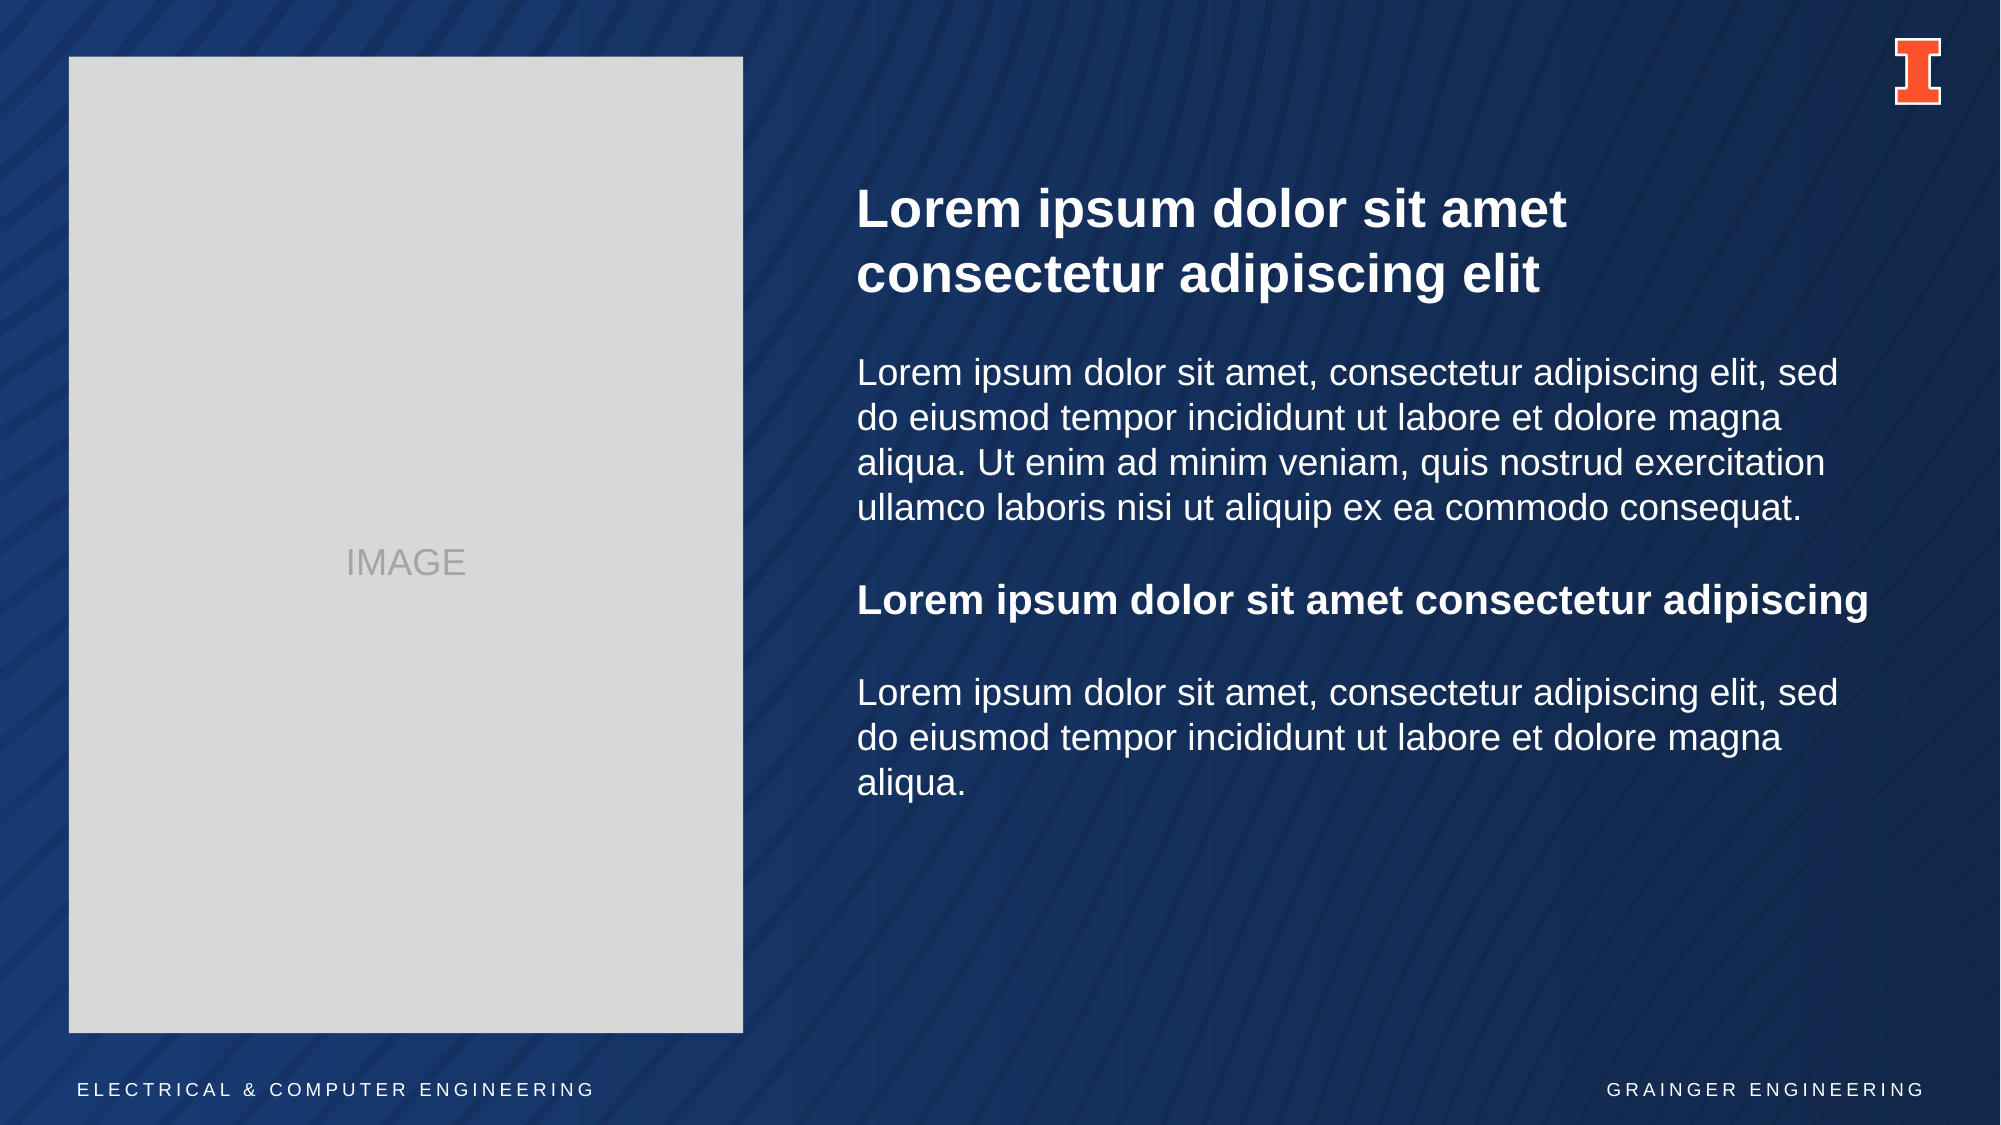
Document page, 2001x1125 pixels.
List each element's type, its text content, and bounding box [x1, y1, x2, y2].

text_box GRAINGER ENGINEERING [1531, 1070, 1938, 1108]
text_box IMAGE [219, 530, 594, 591]
text_box ELECTRICAL & COMPUTER ENGINEERING [61, 1070, 1373, 1108]
text_box Lorem ipsum dolor sit amet consectetur adipiscing elit Lorem ipsum dolor sit amet, consectetur adipiscing elit, sed do eiusmod tempor incididunt ut labore et dolore magna aliqua. Ut enim ad minim veniam, quis nostrud exercitation ullamco laboris nisi ut aliquip ex ea commodo consequat. Lorem ipsum dolor sit amet consectetur adipiscing Lorem ipsum dolor sit amet, consectetur adipiscing elit, sed do eiusmod tempor incididunt ut labore et dolore magna aliqua. [841, 165, 1896, 957]
text_box [68, 56, 744, 1034]
picture [0, 0, 2000, 1125]
